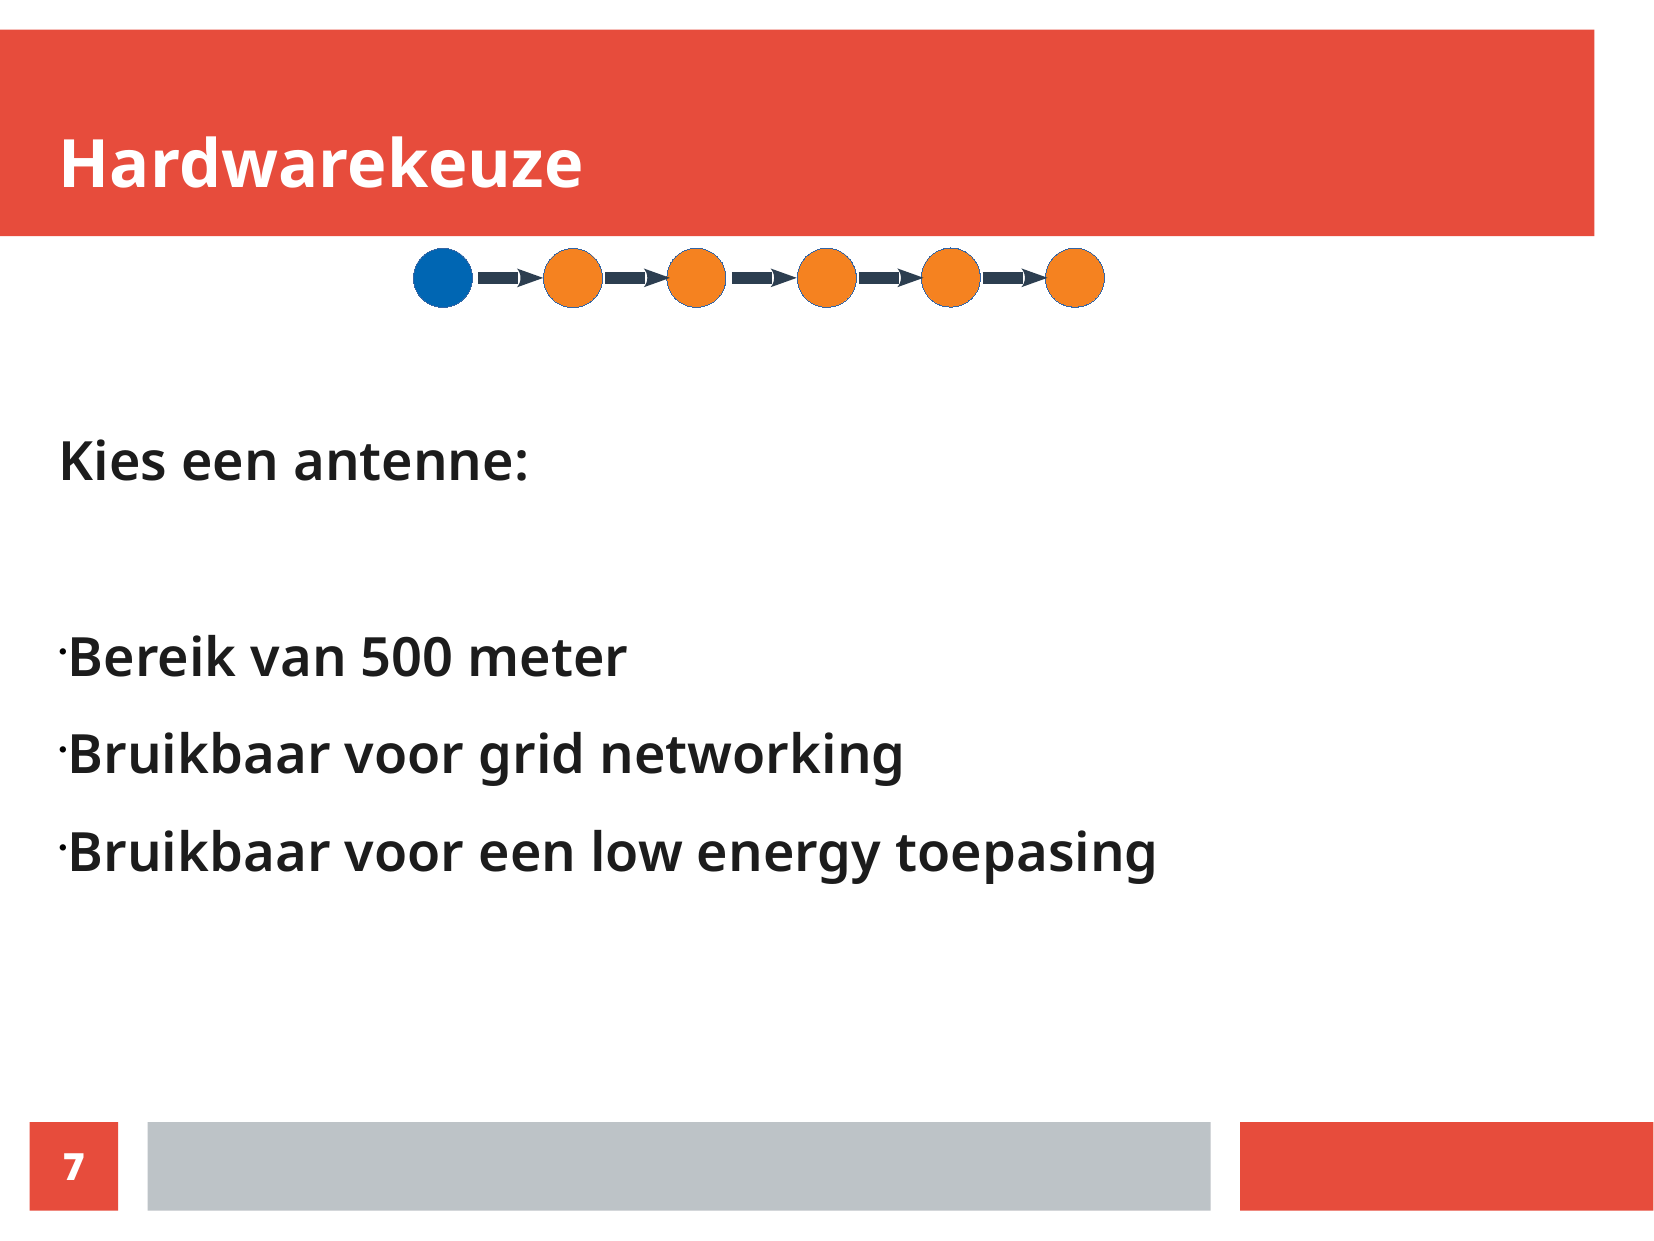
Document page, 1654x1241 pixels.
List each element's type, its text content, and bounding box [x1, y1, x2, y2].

text_box [543, 248, 603, 308]
text_box [666, 248, 726, 308]
text_box [413, 248, 473, 308]
title Hardwarekeuze [59, 59, 1595, 207]
text_box [921, 247, 981, 308]
text_box [797, 248, 857, 308]
text_box [1045, 248, 1105, 308]
list Kies een antenne: Bereik van 500 meter Bruikbaar voor grid networking Bruikbaar voor een low energy toepasing [59, 324, 1565, 1093]
